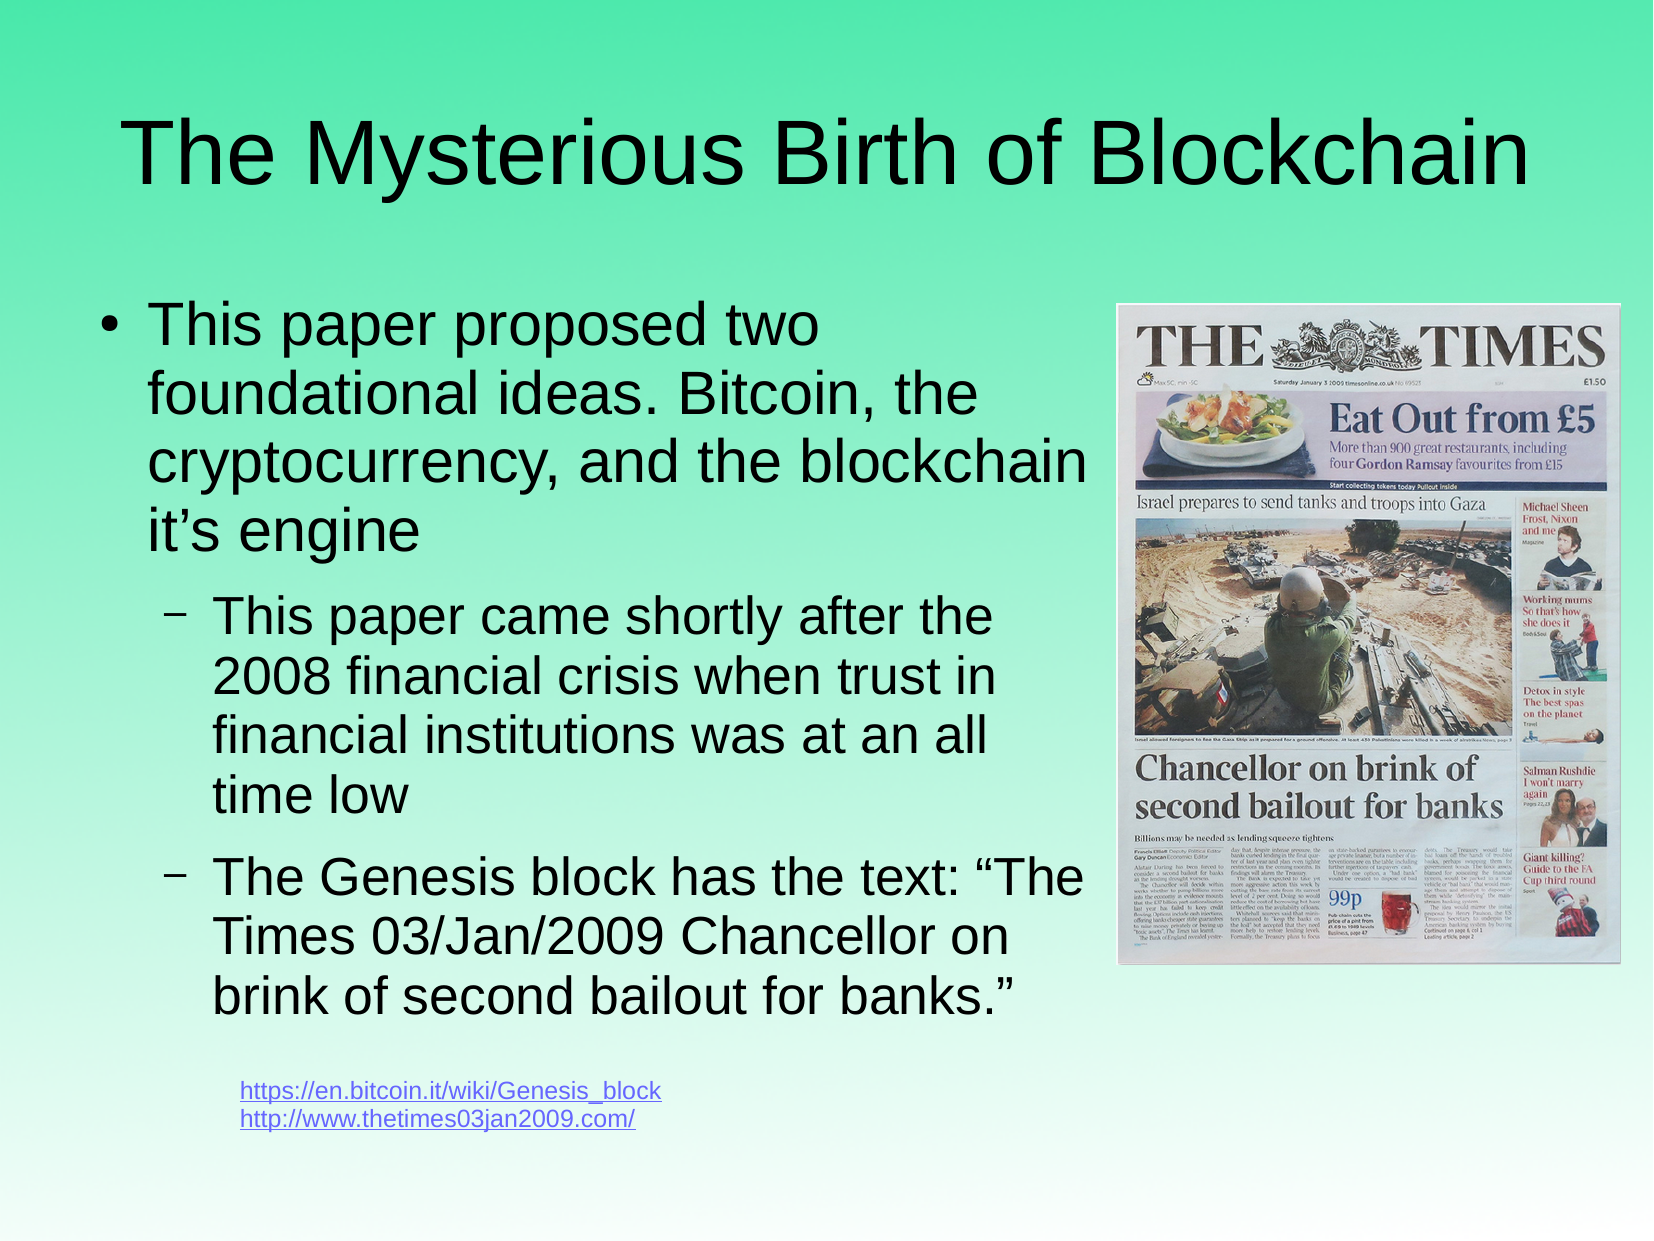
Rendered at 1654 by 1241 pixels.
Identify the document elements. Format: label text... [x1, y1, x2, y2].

picture [0, 0, 1654, 1241]
list This paper proposed two foundational ideas. Bitcoin, the cryptocurrency, and the blockchain it’s engine This paper came shortly after the 2008 financial crisis when trust in financial institutions was at an all time low The Genesis block has the text: “The Times 03/Jan/2009 Chancellor on brink of second bailout for banks.” [82, 290, 1096, 1051]
text_box https://en.bitcoin.it/wiki/Genesis_block http://www.thetimes03jan2009.com/ [225, 1069, 1231, 1141]
title The Mysterious Birth of Blockchain [82, 49, 1571, 257]
